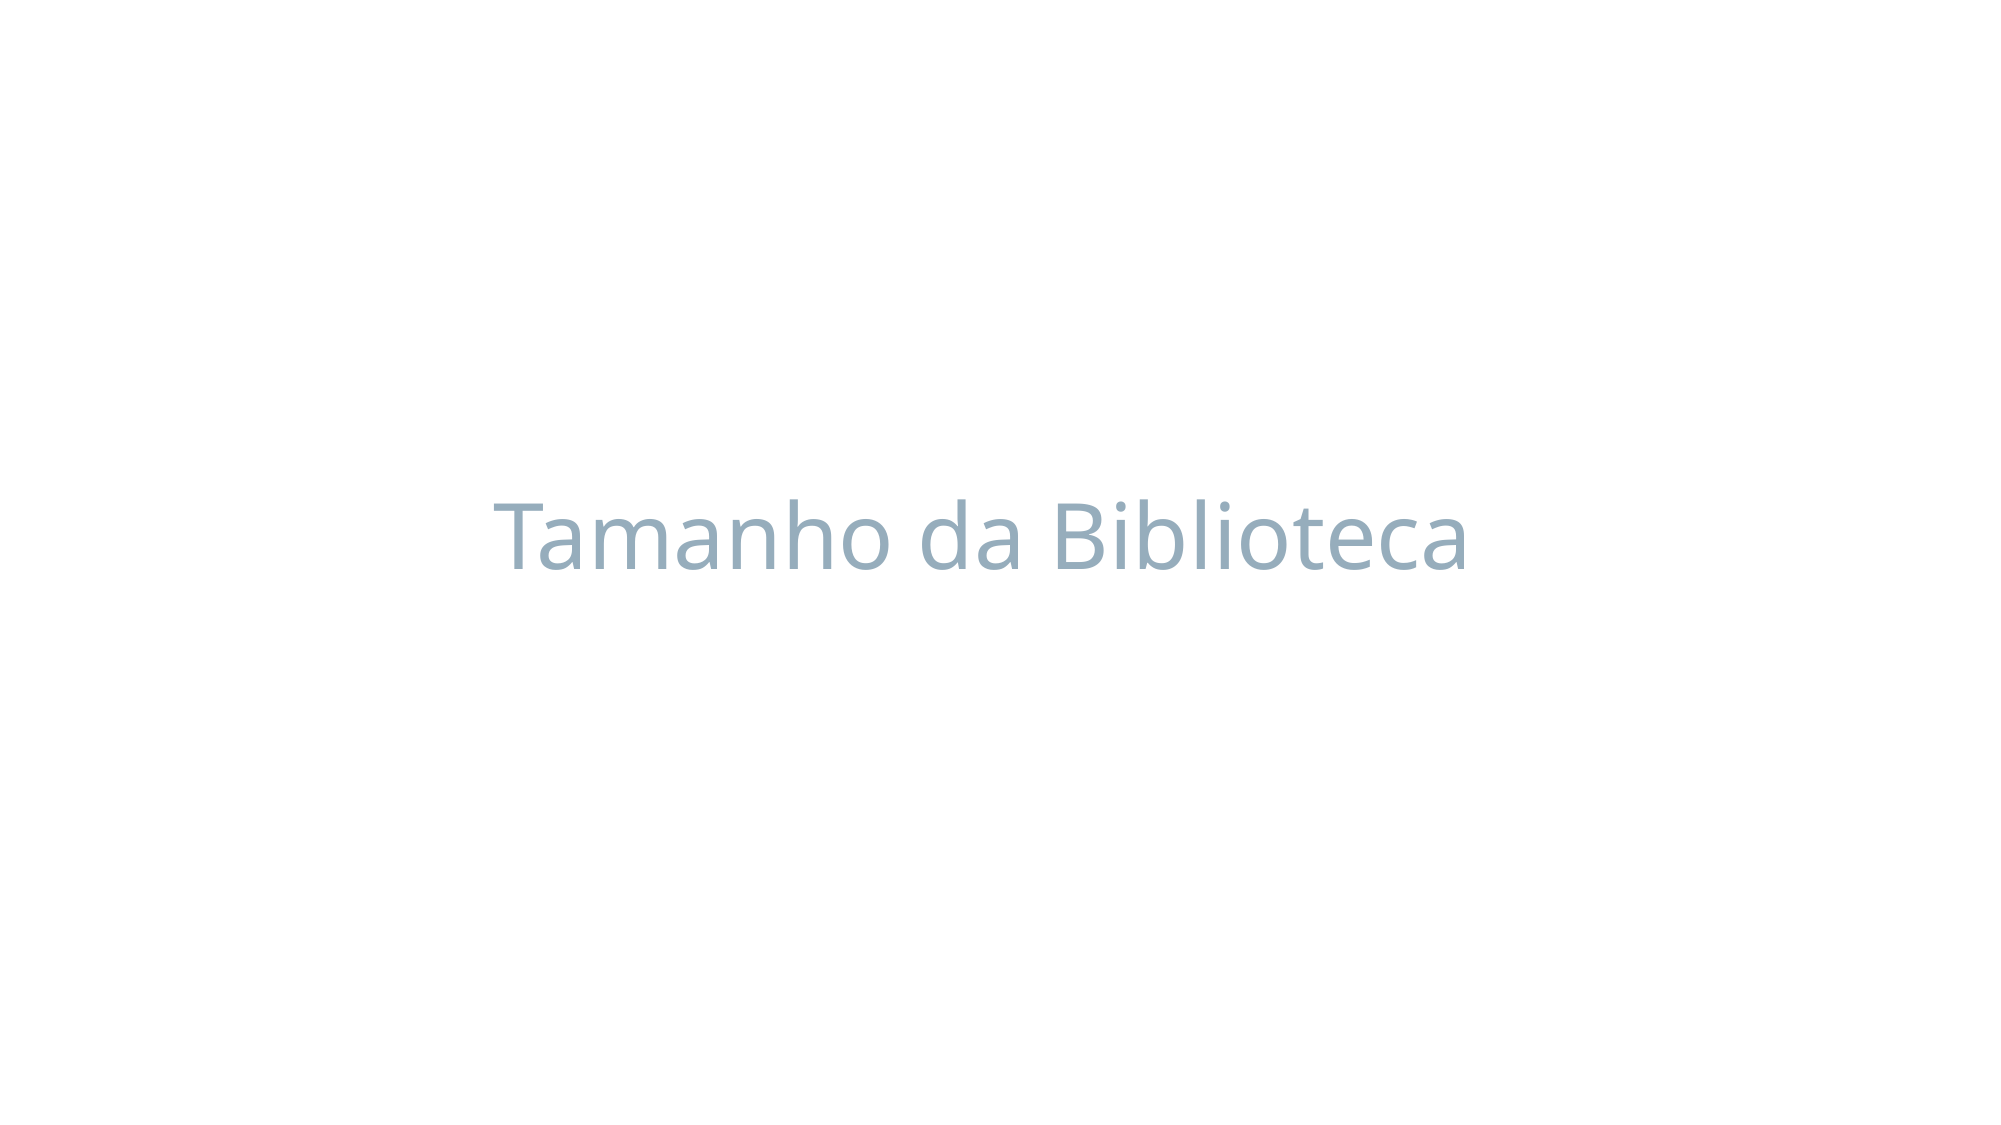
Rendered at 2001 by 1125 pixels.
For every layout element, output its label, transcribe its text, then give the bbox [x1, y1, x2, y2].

title Tamanho da Biblioteca [264, 474, 1702, 591]
